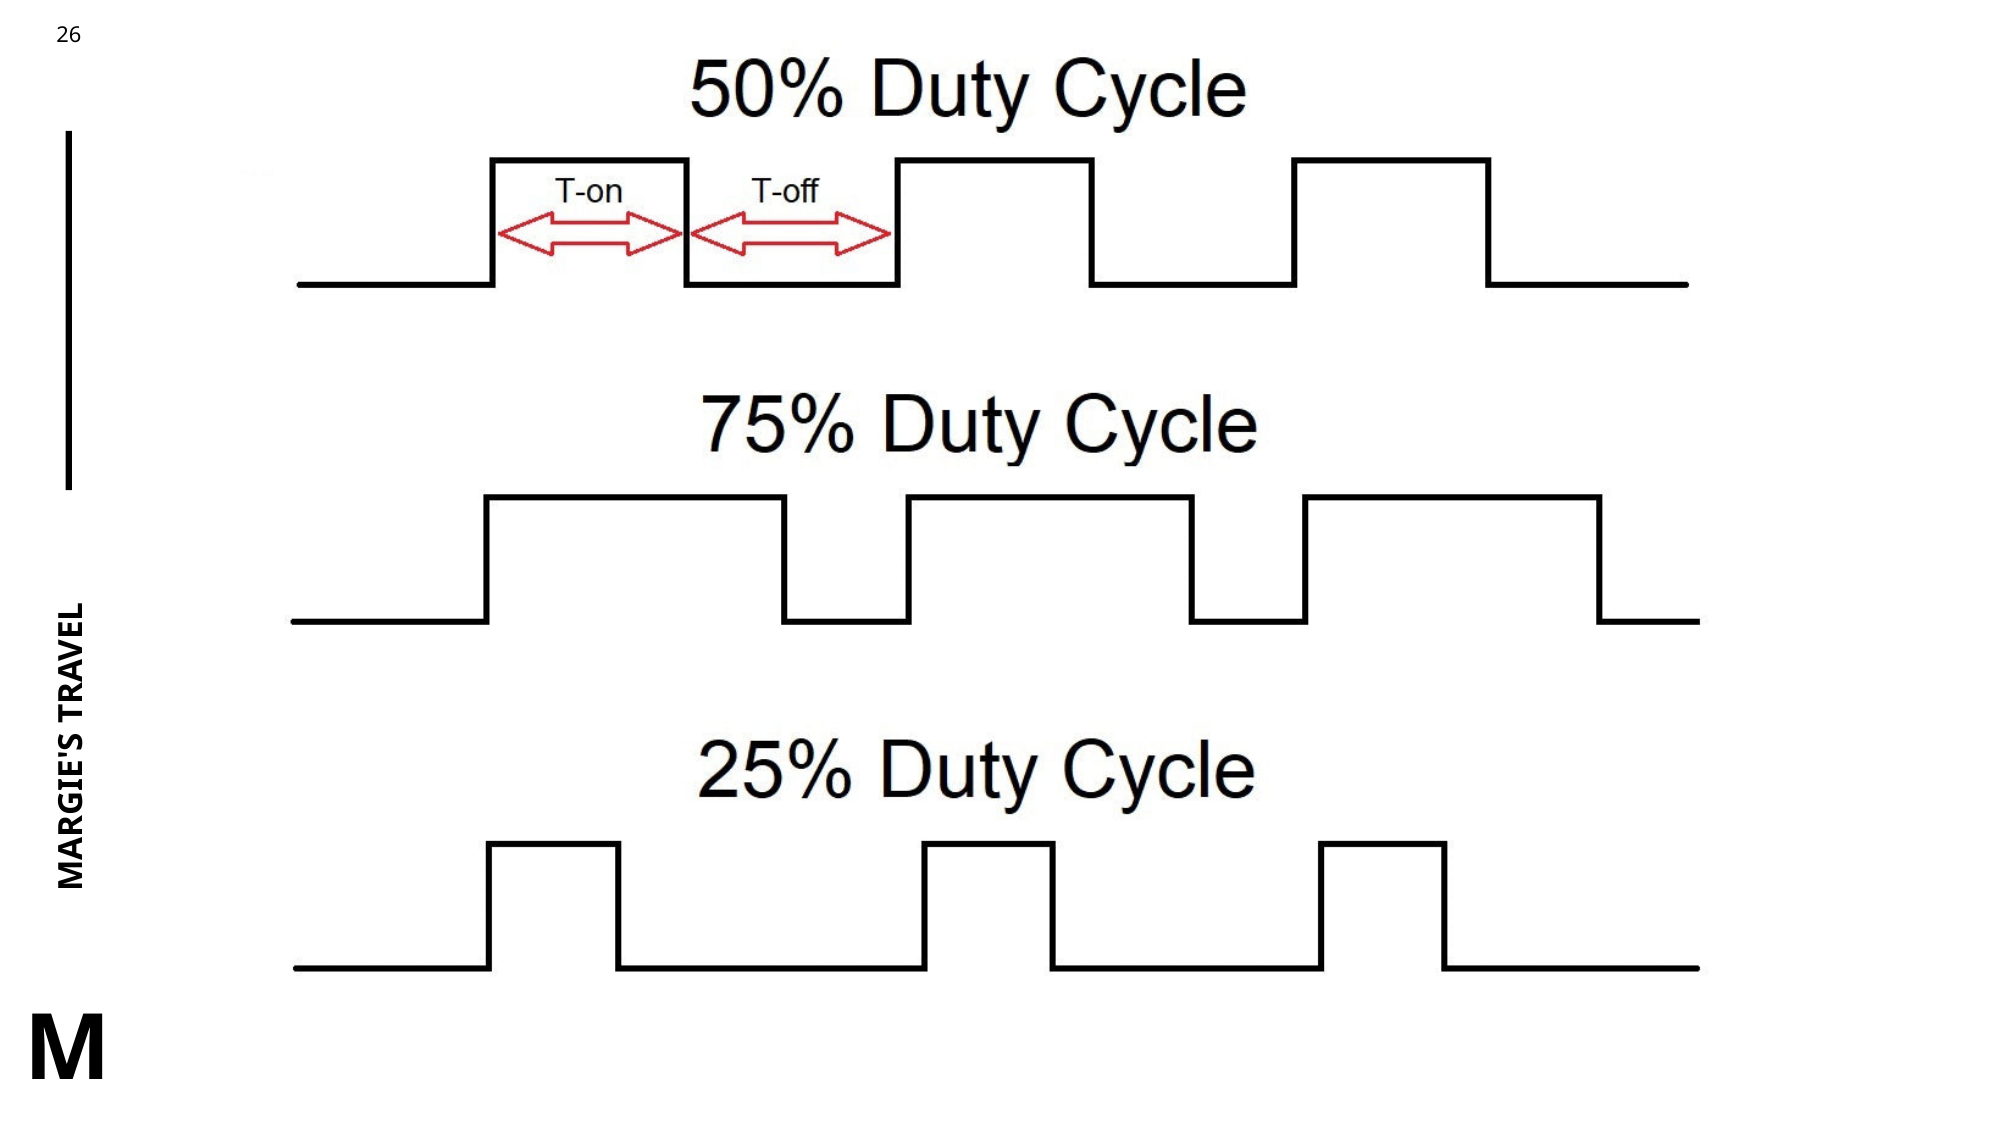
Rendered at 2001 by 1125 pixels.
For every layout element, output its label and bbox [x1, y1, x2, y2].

picture [176, 39, 1733, 1040]
